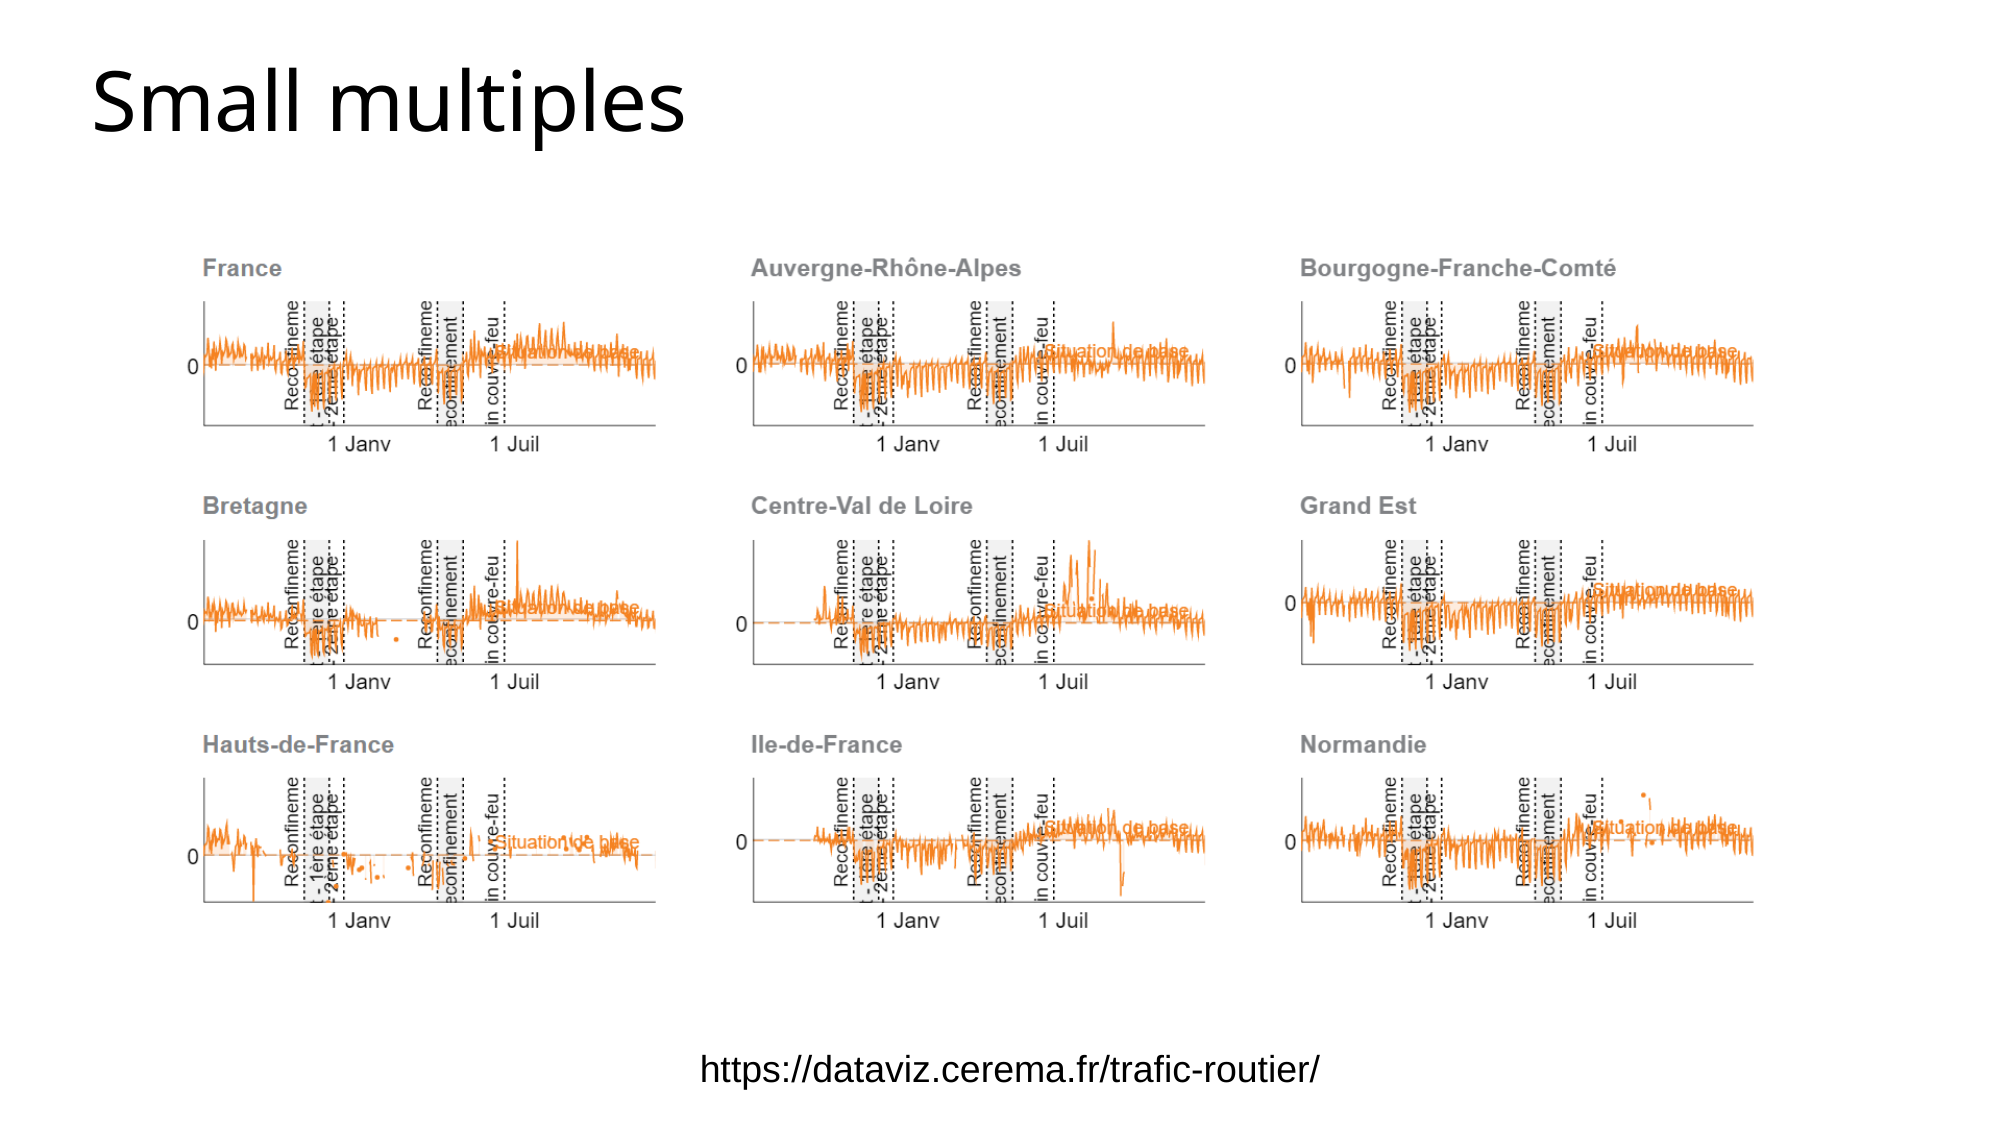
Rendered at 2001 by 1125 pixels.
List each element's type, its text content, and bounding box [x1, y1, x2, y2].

text_box Small multiples [76, 35, 1571, 178]
text_box https://dataviz.cerema.fr/trafic-routier/ [685, 1041, 1336, 1099]
picture [170, 222, 1812, 956]
